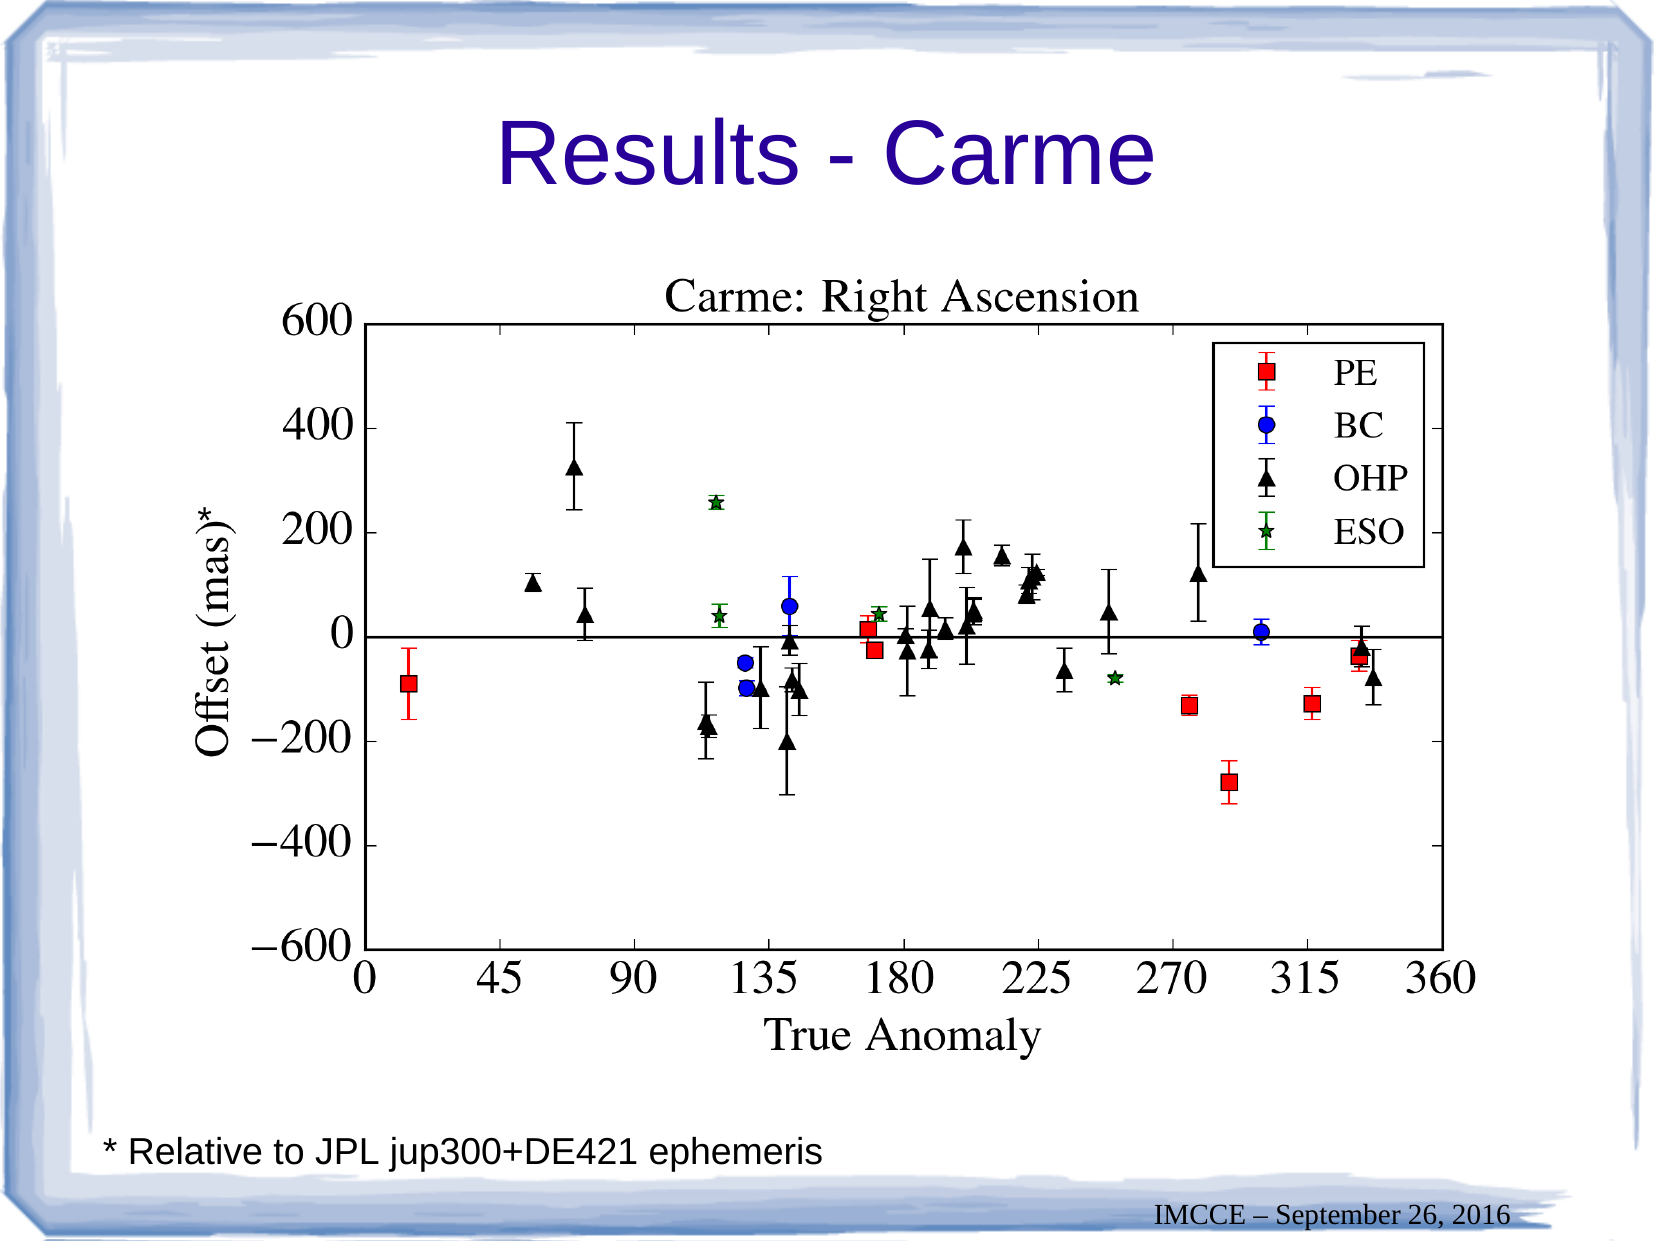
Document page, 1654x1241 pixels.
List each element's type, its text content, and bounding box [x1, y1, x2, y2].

title Results - Carme [82, 49, 1571, 257]
text_box * Relative to JPL jup300+DE421 ephemeris [88, 1121, 1140, 1179]
text_box * [182, 491, 227, 549]
picture [0, 0, 1654, 1241]
